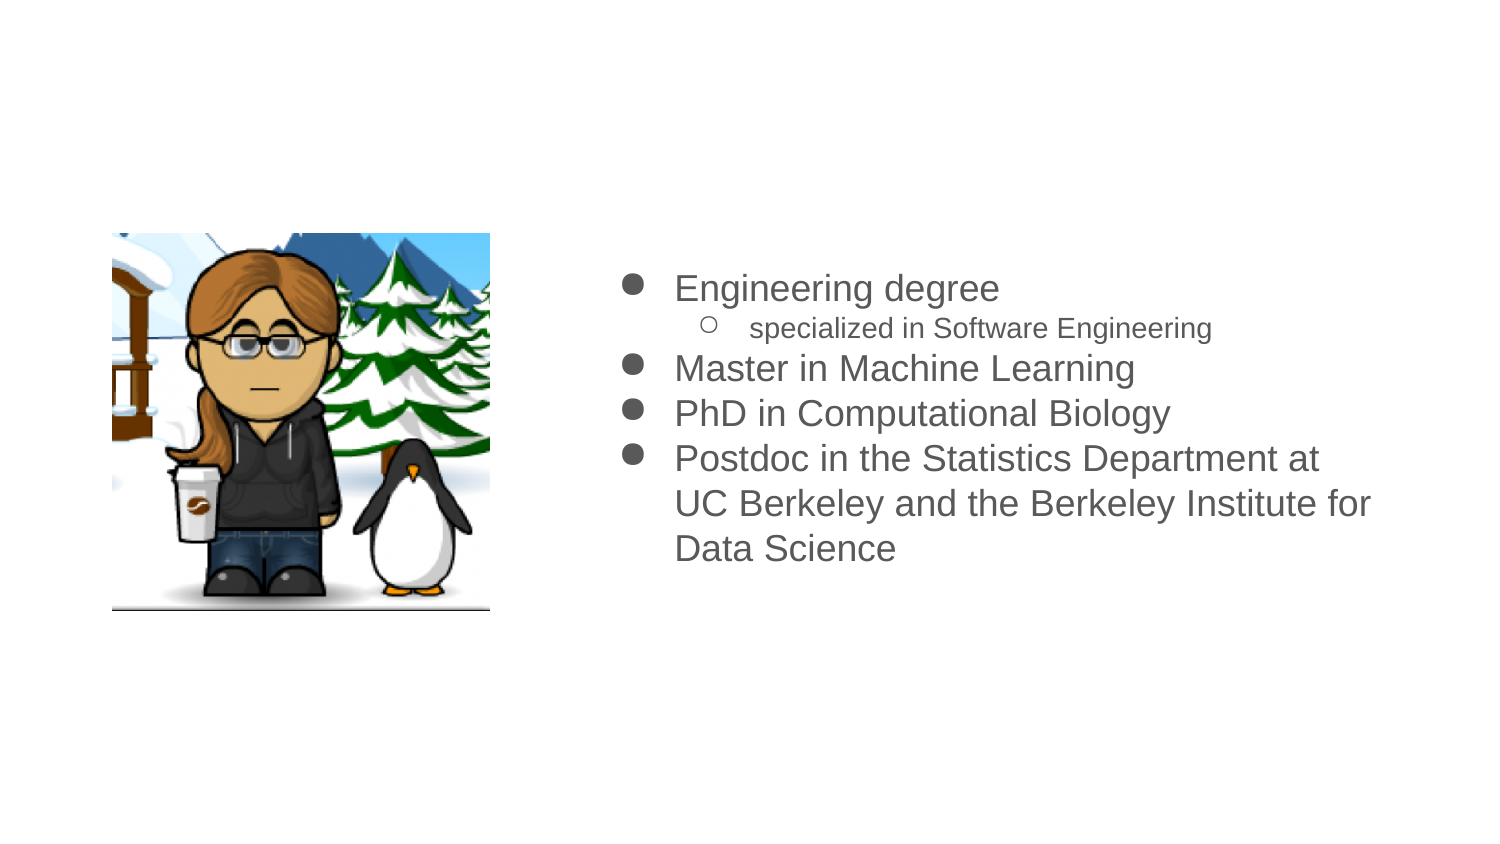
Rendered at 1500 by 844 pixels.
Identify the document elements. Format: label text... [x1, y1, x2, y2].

subtitle Engineering degree specialized in Software Engineering Master in Machine Learning PhD in Computational Biology Postdoc in the Statistics Department at UC Berkeley and the Berkeley Institute for Data Science [584, 249, 1398, 759]
picture [112, 233, 490, 611]
